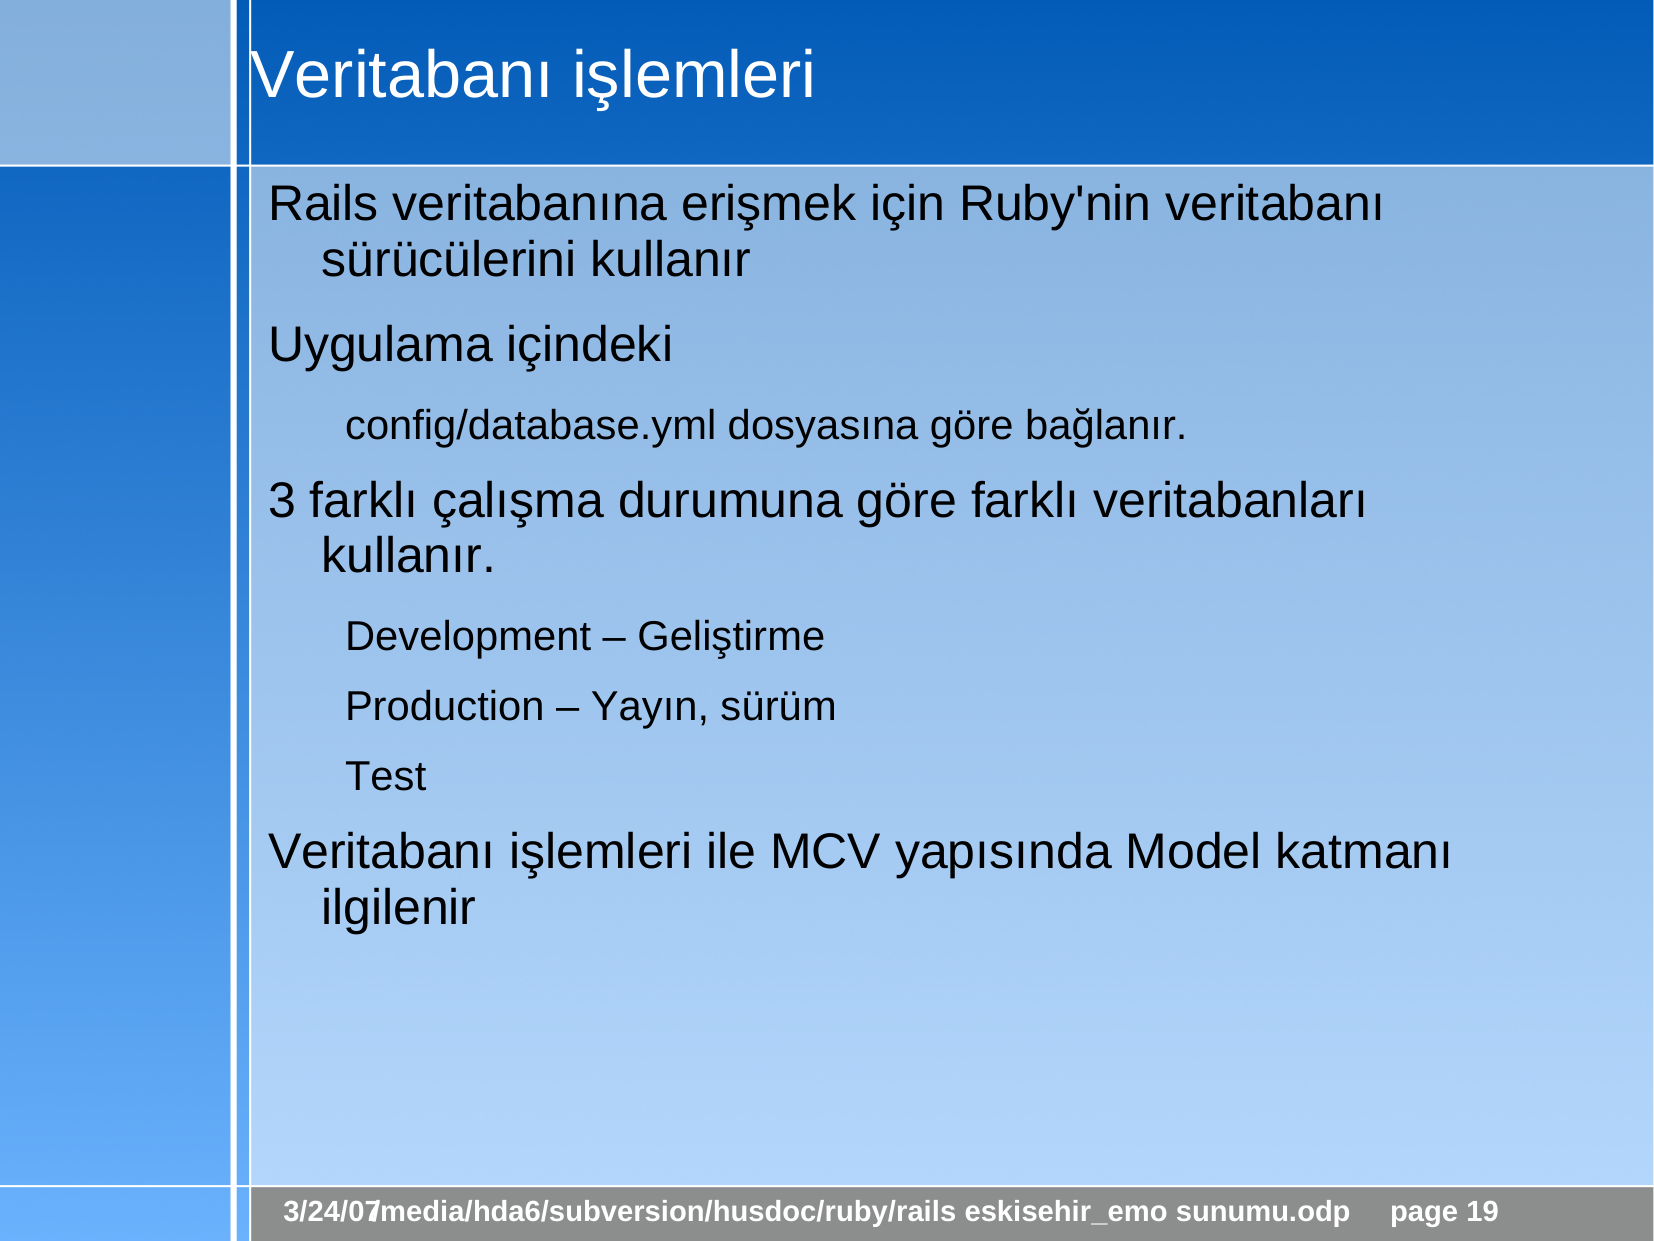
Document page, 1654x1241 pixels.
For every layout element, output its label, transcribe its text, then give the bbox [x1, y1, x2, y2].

title Veritabanı işlemleri [250, 11, 1477, 137]
picture [0, 0, 1654, 1241]
list Rails veritabanına erişmek için Ruby'nin veritabanı sürücülerini kullanır Uygulama içindeki config/database.yml dosyasına göre bağlanır. 3 farklı çalışma durumuna göre farklı veritabanları kullanır. Development – Geliştirme Production – Yayın, sürüm Test Veritabanı işlemleri ile MCV yapısında Model katmanı ilgilenir [250, 175, 1477, 1051]
